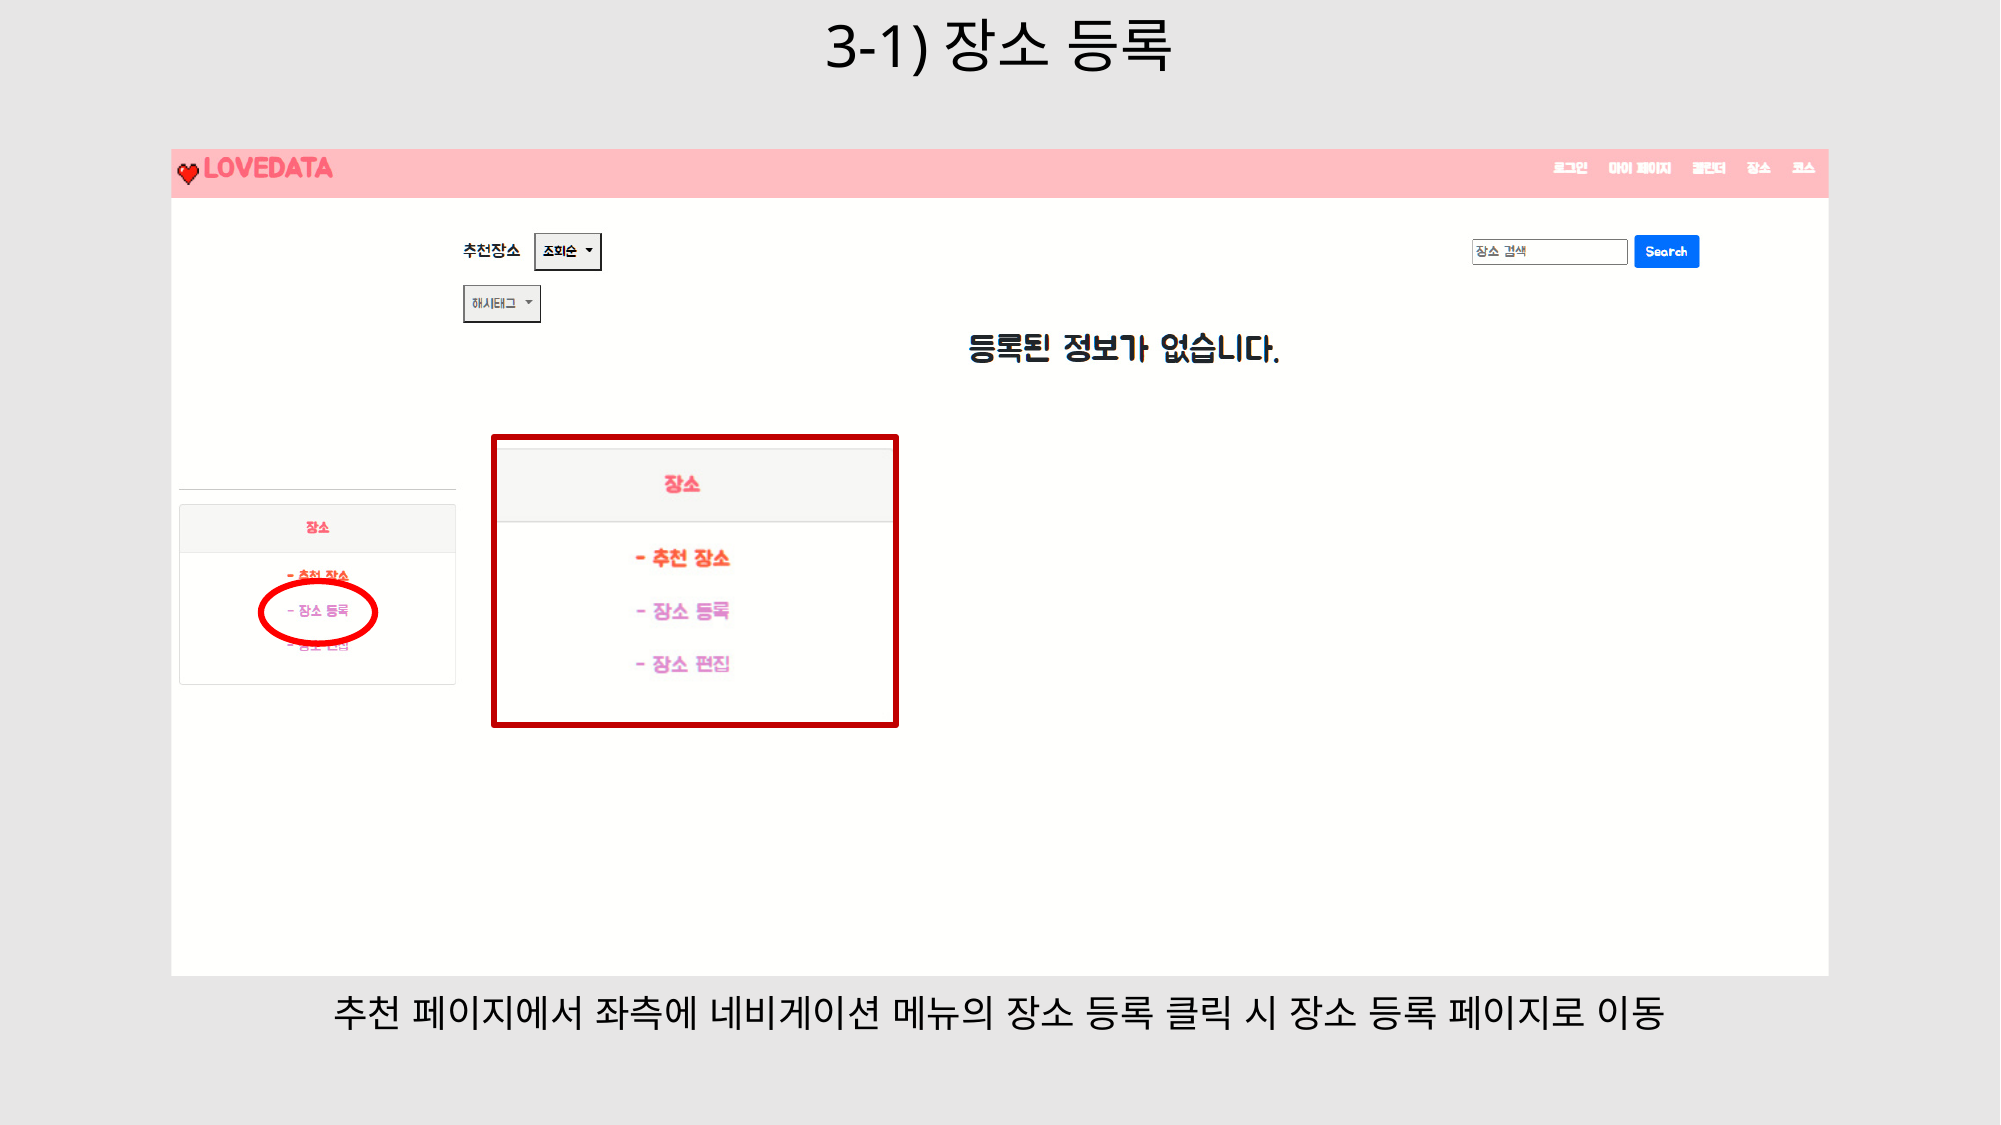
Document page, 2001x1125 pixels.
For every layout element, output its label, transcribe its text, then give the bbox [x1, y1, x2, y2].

picture [171, 149, 1829, 976]
text_box 추천 페이지에서 좌측에 네비게이션 메뉴의 장소 등록 클릭 시 장소 등록 페이지로 이동 [318, 982, 1682, 1043]
text_box 3-1) 장소 등록 [564, 2, 1436, 87]
